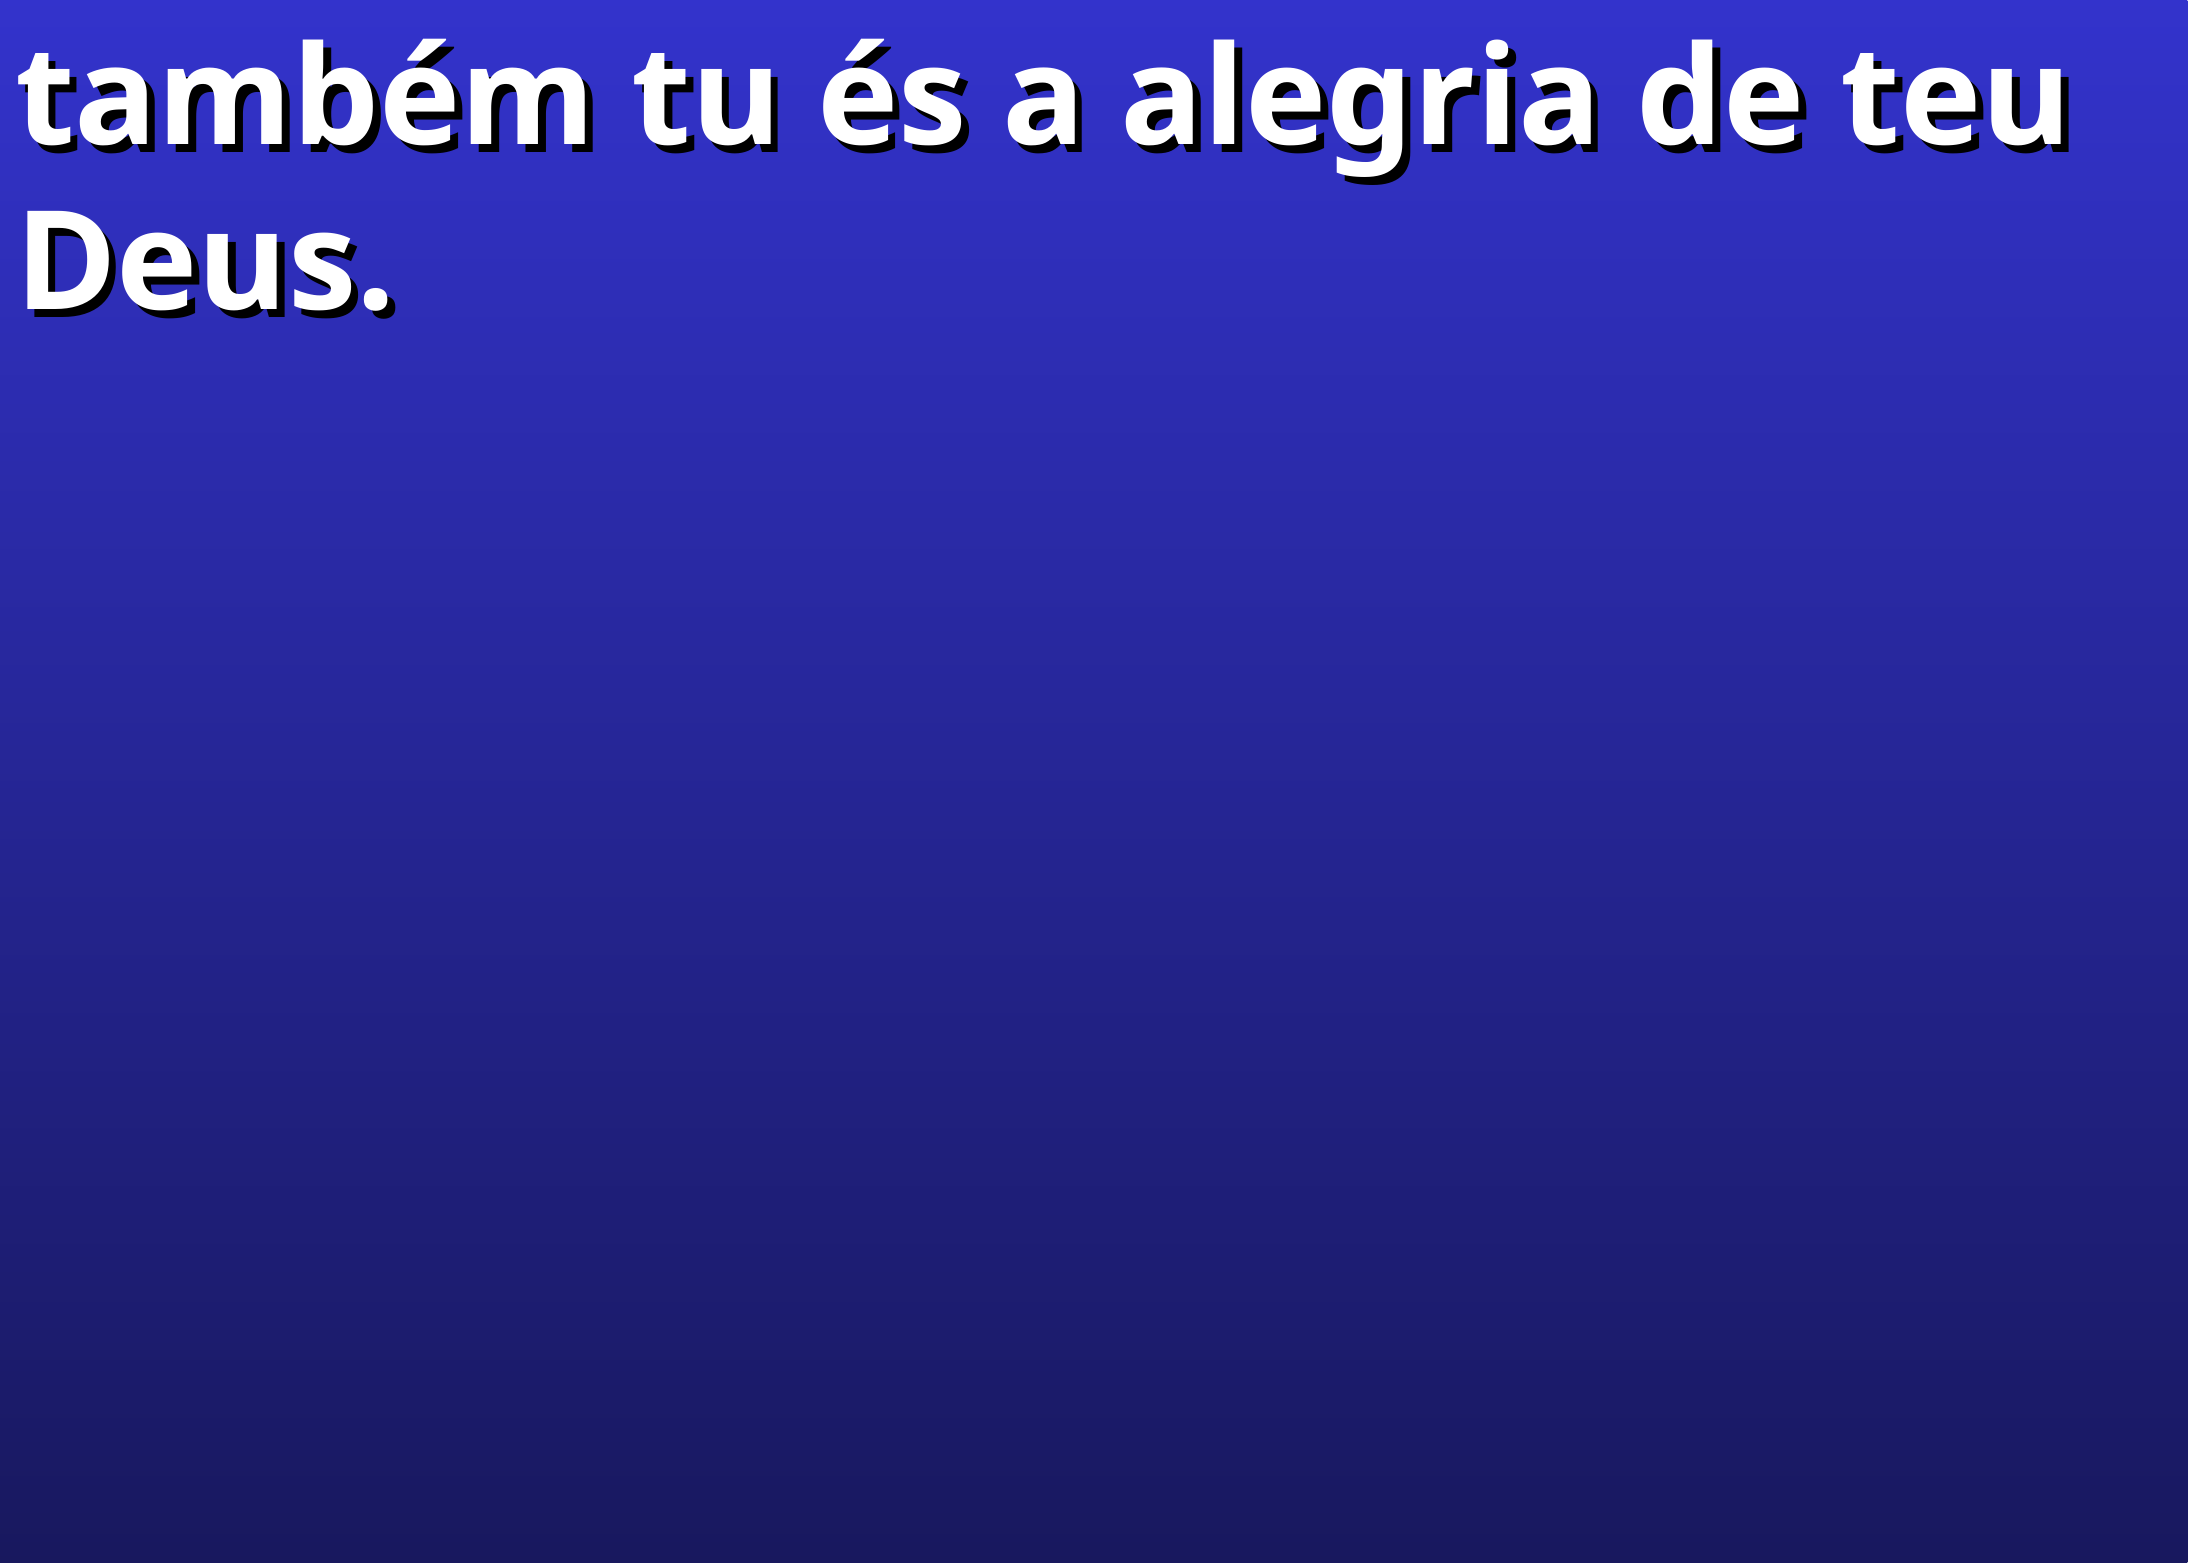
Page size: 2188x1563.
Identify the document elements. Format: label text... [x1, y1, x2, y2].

text_box também tu és a alegria de teu Deus. [0, 0, 2188, 741]
